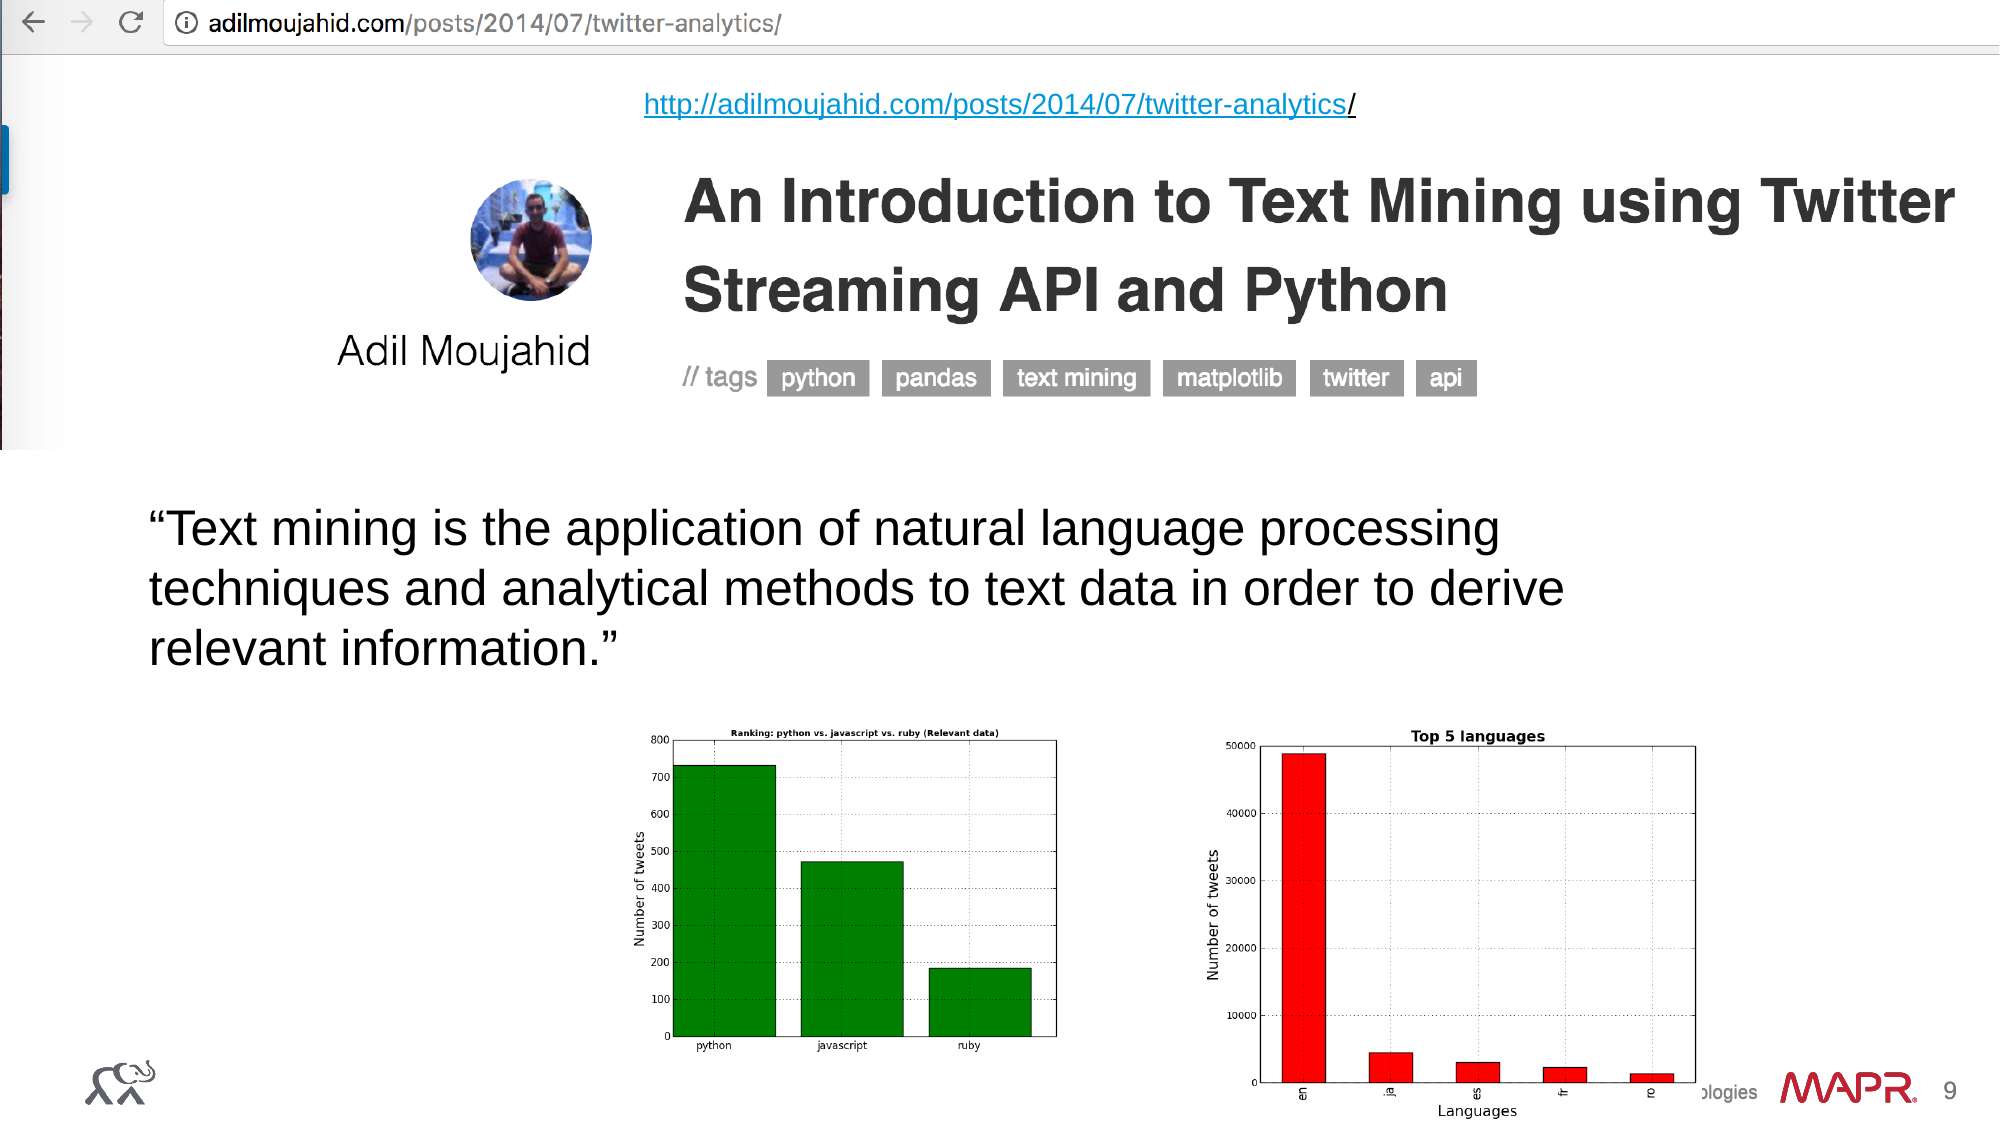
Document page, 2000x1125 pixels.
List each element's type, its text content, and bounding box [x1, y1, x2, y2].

picture [0, 0, 2000, 450]
text_box “Text mining is the application of natural language processing techniques and analytical methods to text data in order to derive relevant information.” [134, 487, 1737, 683]
picture [75, 1038, 167, 1125]
text_box http://adilmoujahid.com/posts/2014/07/twitter-analytics/ [628, 78, 1629, 128]
picture [1200, 723, 1702, 1125]
picture [628, 723, 1062, 1057]
